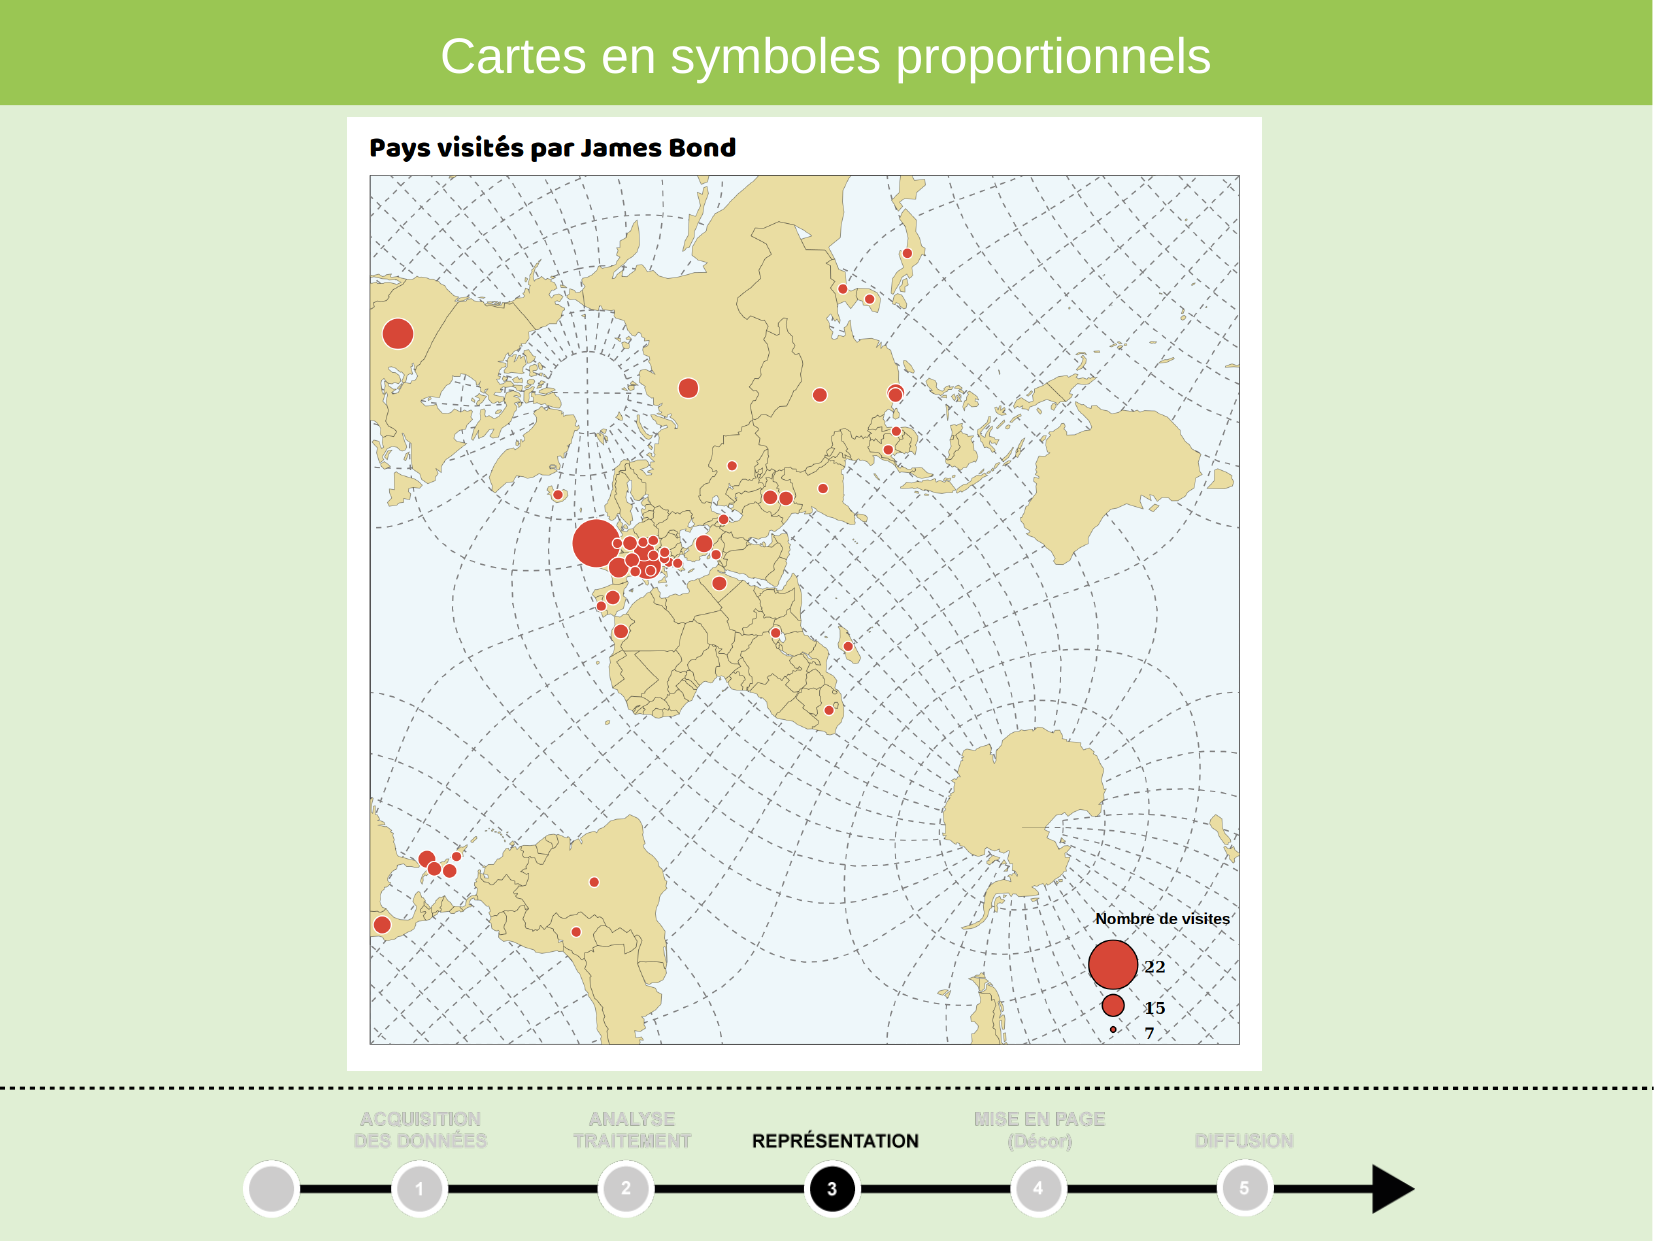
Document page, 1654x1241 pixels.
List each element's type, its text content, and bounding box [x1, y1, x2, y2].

picture [243, 1109, 1415, 1218]
picture [347, 117, 1262, 1071]
text_box Cartes en symboles proportionnels [82, 19, 1570, 88]
